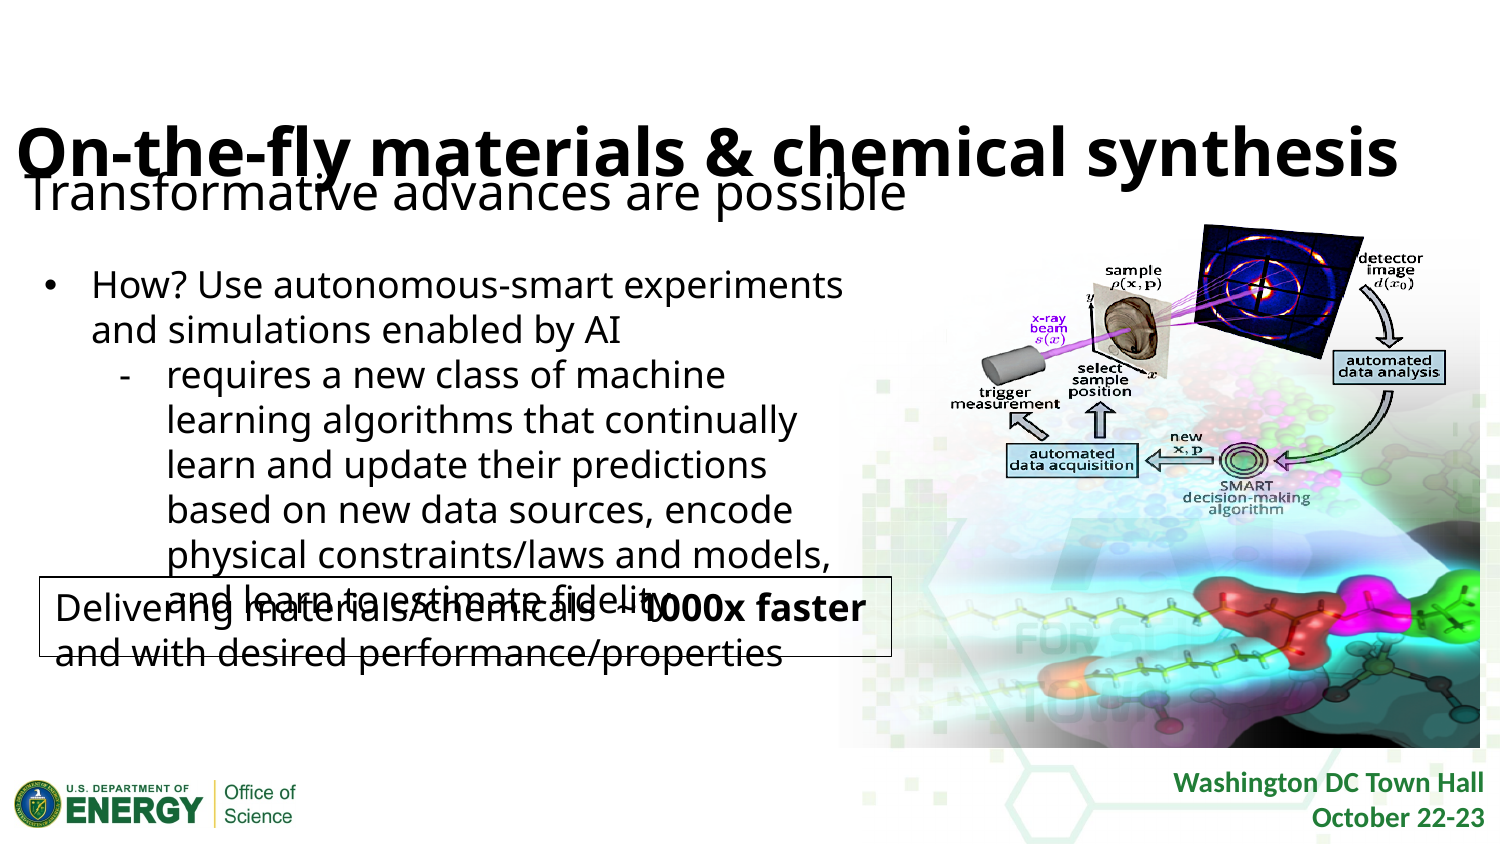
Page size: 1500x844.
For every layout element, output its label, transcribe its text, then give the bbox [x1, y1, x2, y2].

title Transformative advances are possible [9, 170, 416, 223]
picture [416, 0, 1500, 844]
text_box How? Use autonomous-smart experiments and simulations enabled by AI requires a new class of machine learning algorithms that continually learn and update their predictions based on new data sources, encode physical constraints/laws and models, and learn to estimate fidelity [29, 254, 416, 538]
text_box Delivering materials/chemicals ~1000x faster and with desired performance/properties [39, 576, 416, 657]
list On-the-fly materials & chemical synthesis [0, 111, 416, 170]
picture [14, 780, 296, 828]
